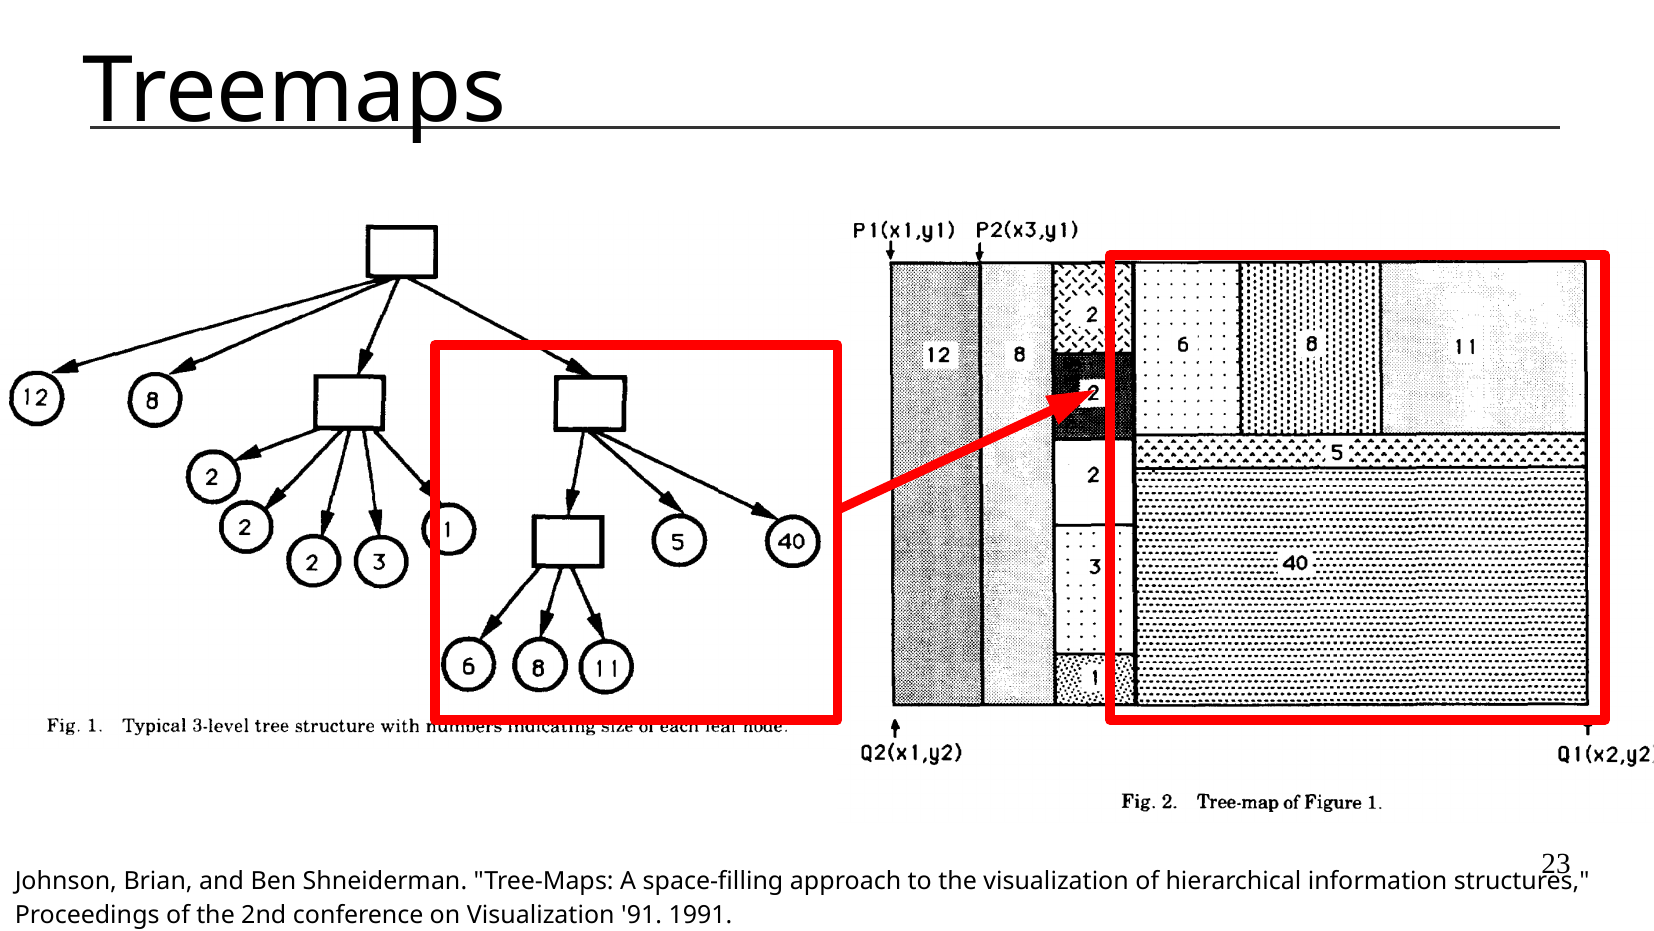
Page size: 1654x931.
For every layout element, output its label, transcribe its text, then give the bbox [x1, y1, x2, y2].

picture [0, 209, 1654, 823]
text_box Johnson, Brian, and Ben Shneiderman. "Tree-Maps: A space-filling approach to the visualization of hierarchical information structures," Proceedings of the 2nd conference on Visualization '91. 1991. [0, 855, 1654, 930]
title Treemaps [82, 32, 1571, 140]
